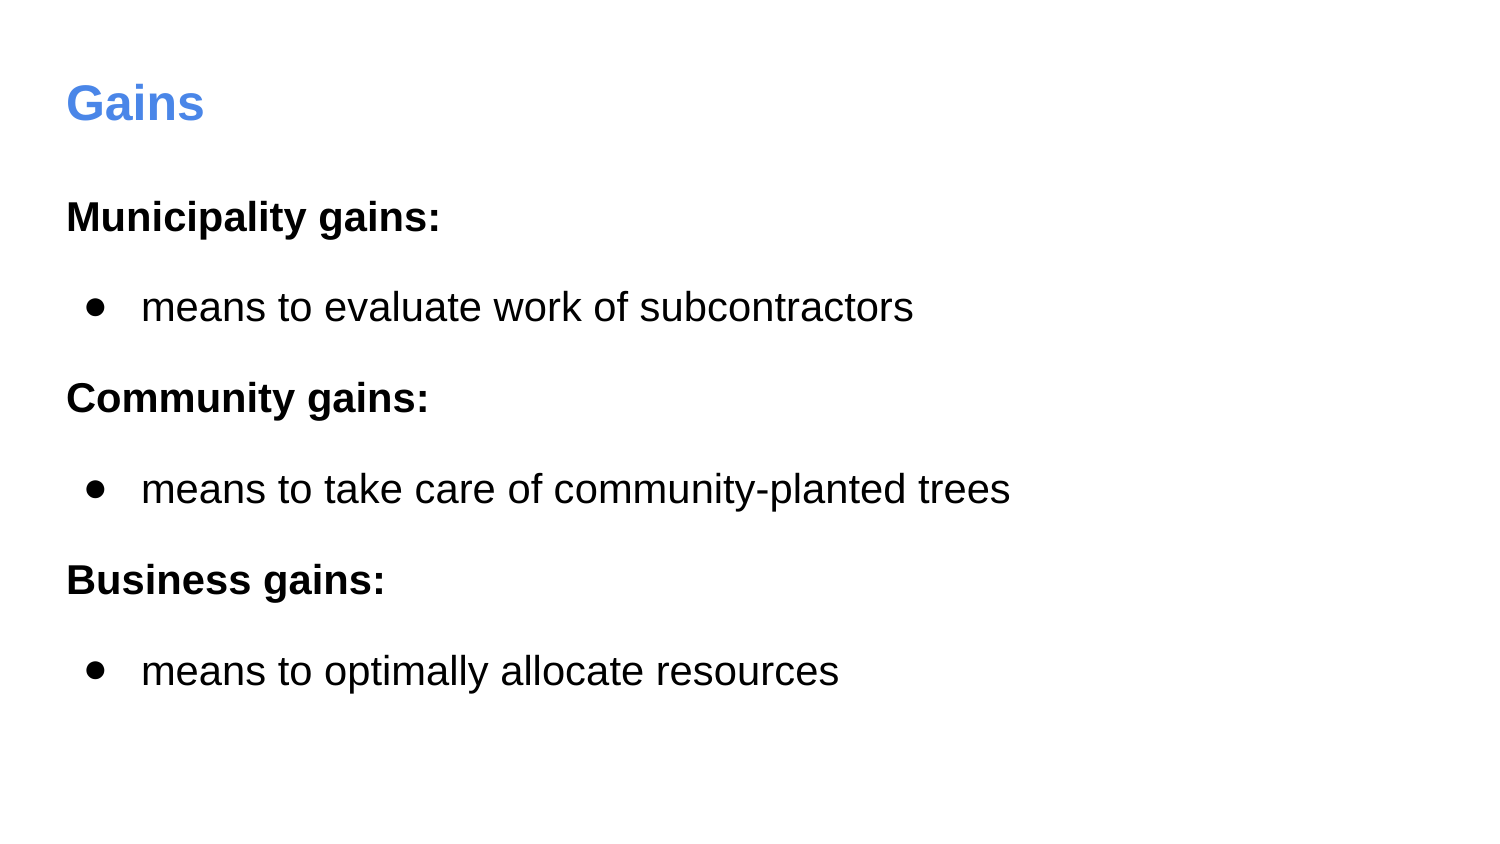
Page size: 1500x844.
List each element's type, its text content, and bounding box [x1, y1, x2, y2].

title Gains [51, 55, 1449, 150]
list Municipality gains: means to evaluate work of subcontractors Community gains: means to take care of community-planted trees Business gains: means to optimally allocate resources [51, 166, 1449, 728]
